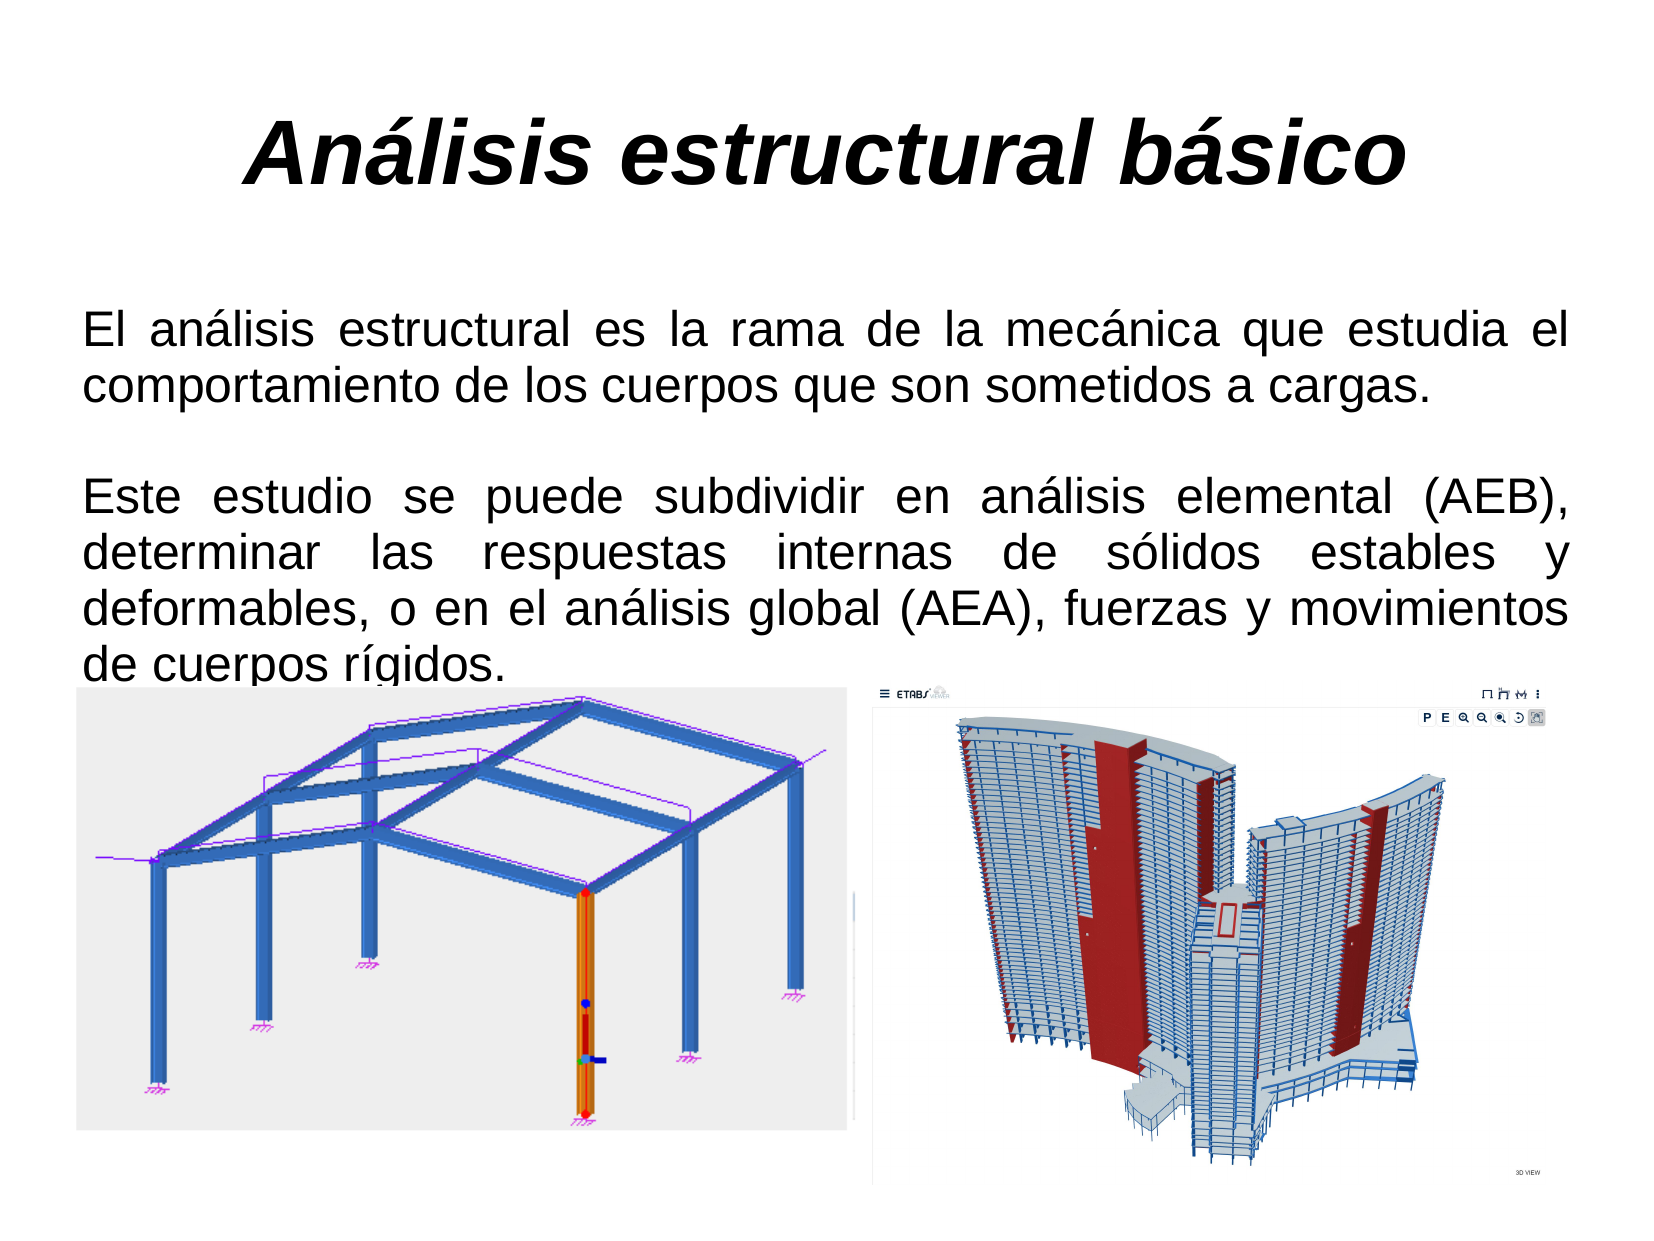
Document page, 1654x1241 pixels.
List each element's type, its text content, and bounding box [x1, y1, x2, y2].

picture [75, 686, 856, 1132]
subtitle El análisis estructural es la rama de la mecánica que estudia el comportamiento de los cuerpos que son sometidos a cargas. Este estudio se puede subdividir en análisis elemental (AEB), determinar las respuestas internas de sólidos estables y deformables, o en el análisis global (AEA), fuerzas y movimientos de cuerpos rígidos. [82, 256, 1571, 737]
title Análisis estructural básico [82, 49, 1571, 256]
picture [872, 680, 1546, 1186]
